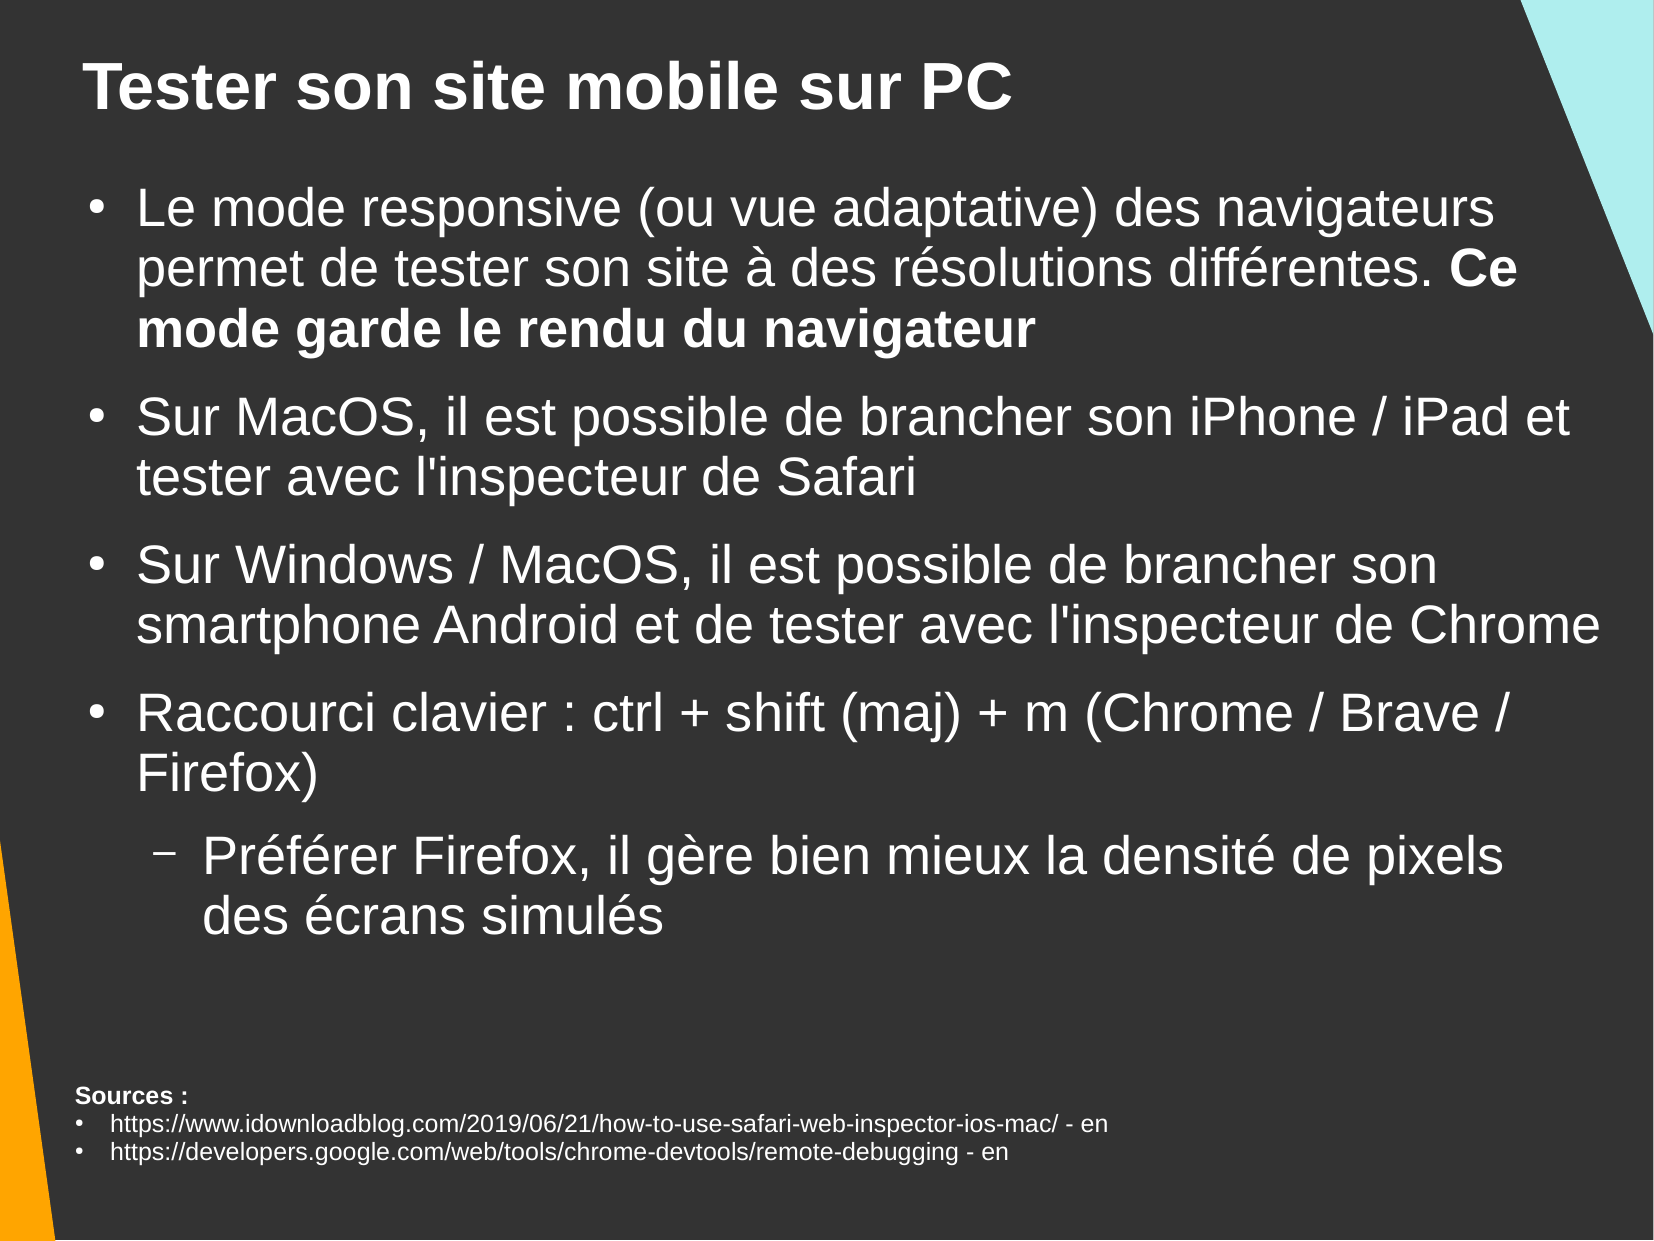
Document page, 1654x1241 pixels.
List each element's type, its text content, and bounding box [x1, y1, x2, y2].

text_box Sources : https://www.idownloadblog.com/2019/06/21/how-to-use-safari-web-inspector-ios-mac/ - en https://developers.google.com/web/tools/chrome-devtools/remote-debugging - en [60, 1074, 1654, 1182]
text_box [0, 840, 56, 1241]
text_box [1520, 0, 1654, 337]
list Le mode responsive (ou vue adaptative) des navigateurs permet de tester son site à des résolutions différentes. Ce mode garde le rendu du navigateur Sur MacOS, il est possible de brancher son iPhone / iPad et tester avec l'inspecteur de Safari Sur Windows / MacOS, il est possible de brancher son smartphone Android et de tester avec l'inspecteur de Chrome Raccourci clavier : ctrl + shift (maj) + m (Chrome / Brave / Firefox) Préférer Firefox, il gère bien mieux la densité de pixels des écrans simulés [70, 177, 1605, 957]
title Tester son site mobile sur PC [82, 49, 1569, 125]
